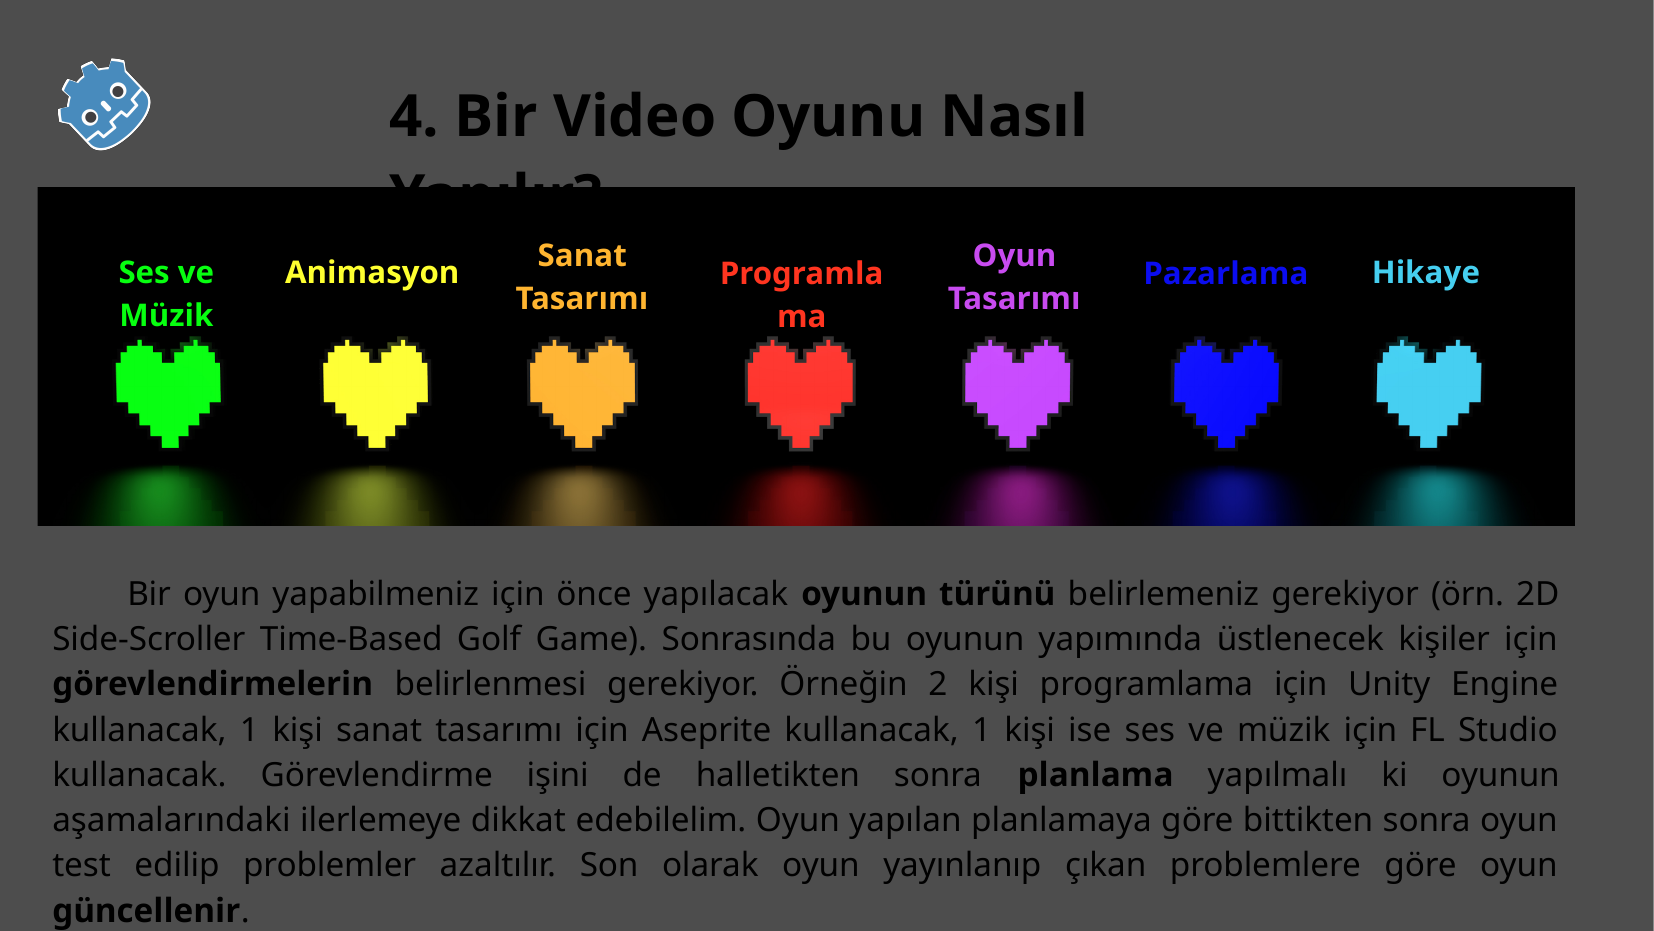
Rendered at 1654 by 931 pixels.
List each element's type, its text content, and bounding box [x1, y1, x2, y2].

text_box Bir oyun yapabilmeniz için önce yapılacak oyunun türünü belirlemeniz gerekiyor (örn. 2D Side-Scroller Time-Based Golf Game). Sonrasında bu oyunun yapımında üstlenecek kişiler için görevlendirmelerin belirlenmesi gerekiyor. Örneğin 2 kişi programlama için Unity Engine kullanacak, 1 kişi sanat tasarımı için Aseprite kullanacak, 1 kişi ise ses ve müzik için FL Studio kullanacak. Görevlendirme işini de halletikten sonra planlama yapılmalı ki oyunun aşamalarındaki ilerlemeye dikkat edebilelim. Oyun yapılan planlamaya göre bittikten sonra oyun test edilip problemler azaltılır. Son olarak oyun yayınlanıp çıkan problemlere göre oyun güncellenir. [37, 562, 1576, 868]
text_box Oyun Tasarımı [904, 225, 1125, 327]
text_box Hikaye [1316, 242, 1536, 304]
text_box Pazarlama [1116, 243, 1337, 306]
text_box Programlama [693, 243, 904, 306]
picture [0, 0, 1654, 931]
text_box Sanat Tasarımı [472, 225, 693, 326]
text_box Ses ve Müzik [56, 242, 277, 304]
text_box Animasyon [277, 242, 483, 304]
text_box 4. Bir Video Oyunu Nasıl Yapılır? [375, 67, 1201, 160]
